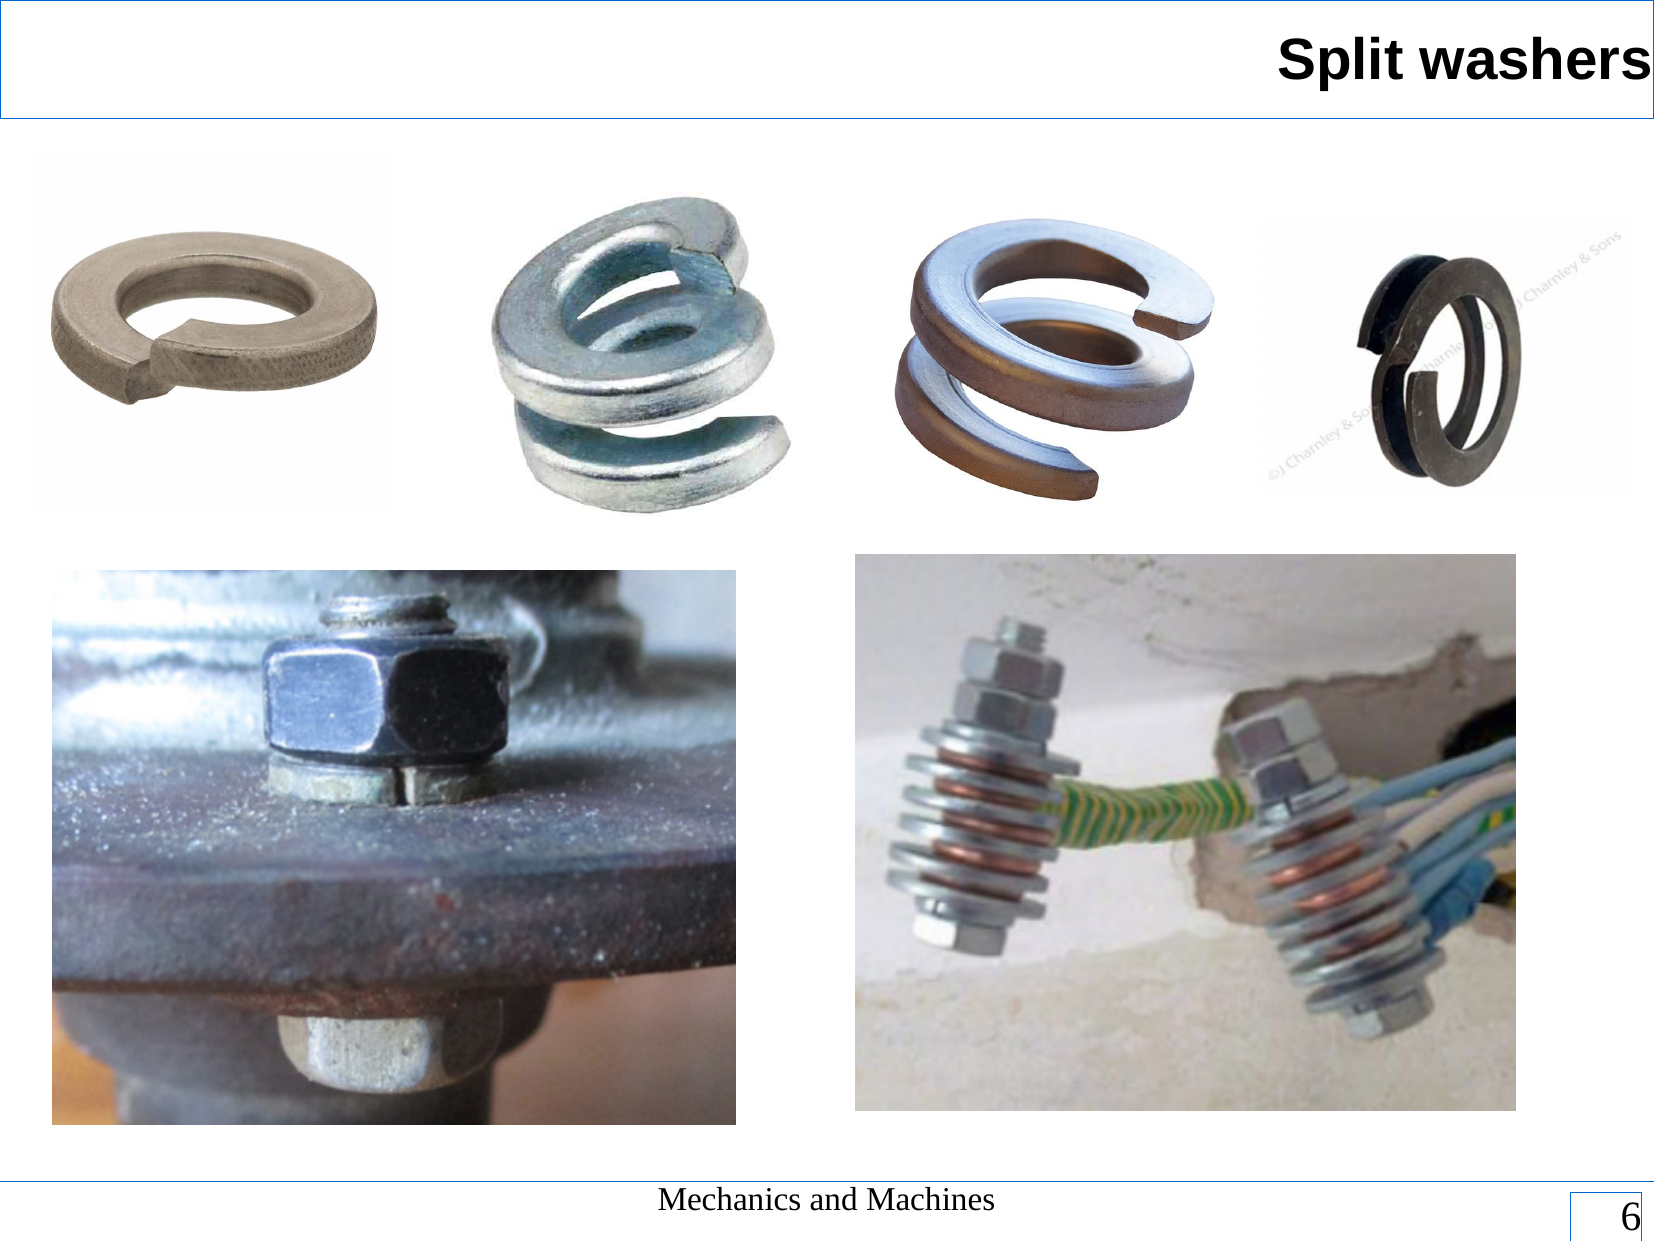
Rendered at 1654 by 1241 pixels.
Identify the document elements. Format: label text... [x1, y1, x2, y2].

picture [468, 179, 826, 537]
picture [1260, 217, 1630, 496]
picture [30, 149, 391, 511]
picture [877, 187, 1231, 541]
title Split washers [0, 0, 1654, 119]
picture [52, 570, 736, 1126]
picture [855, 554, 1516, 1111]
